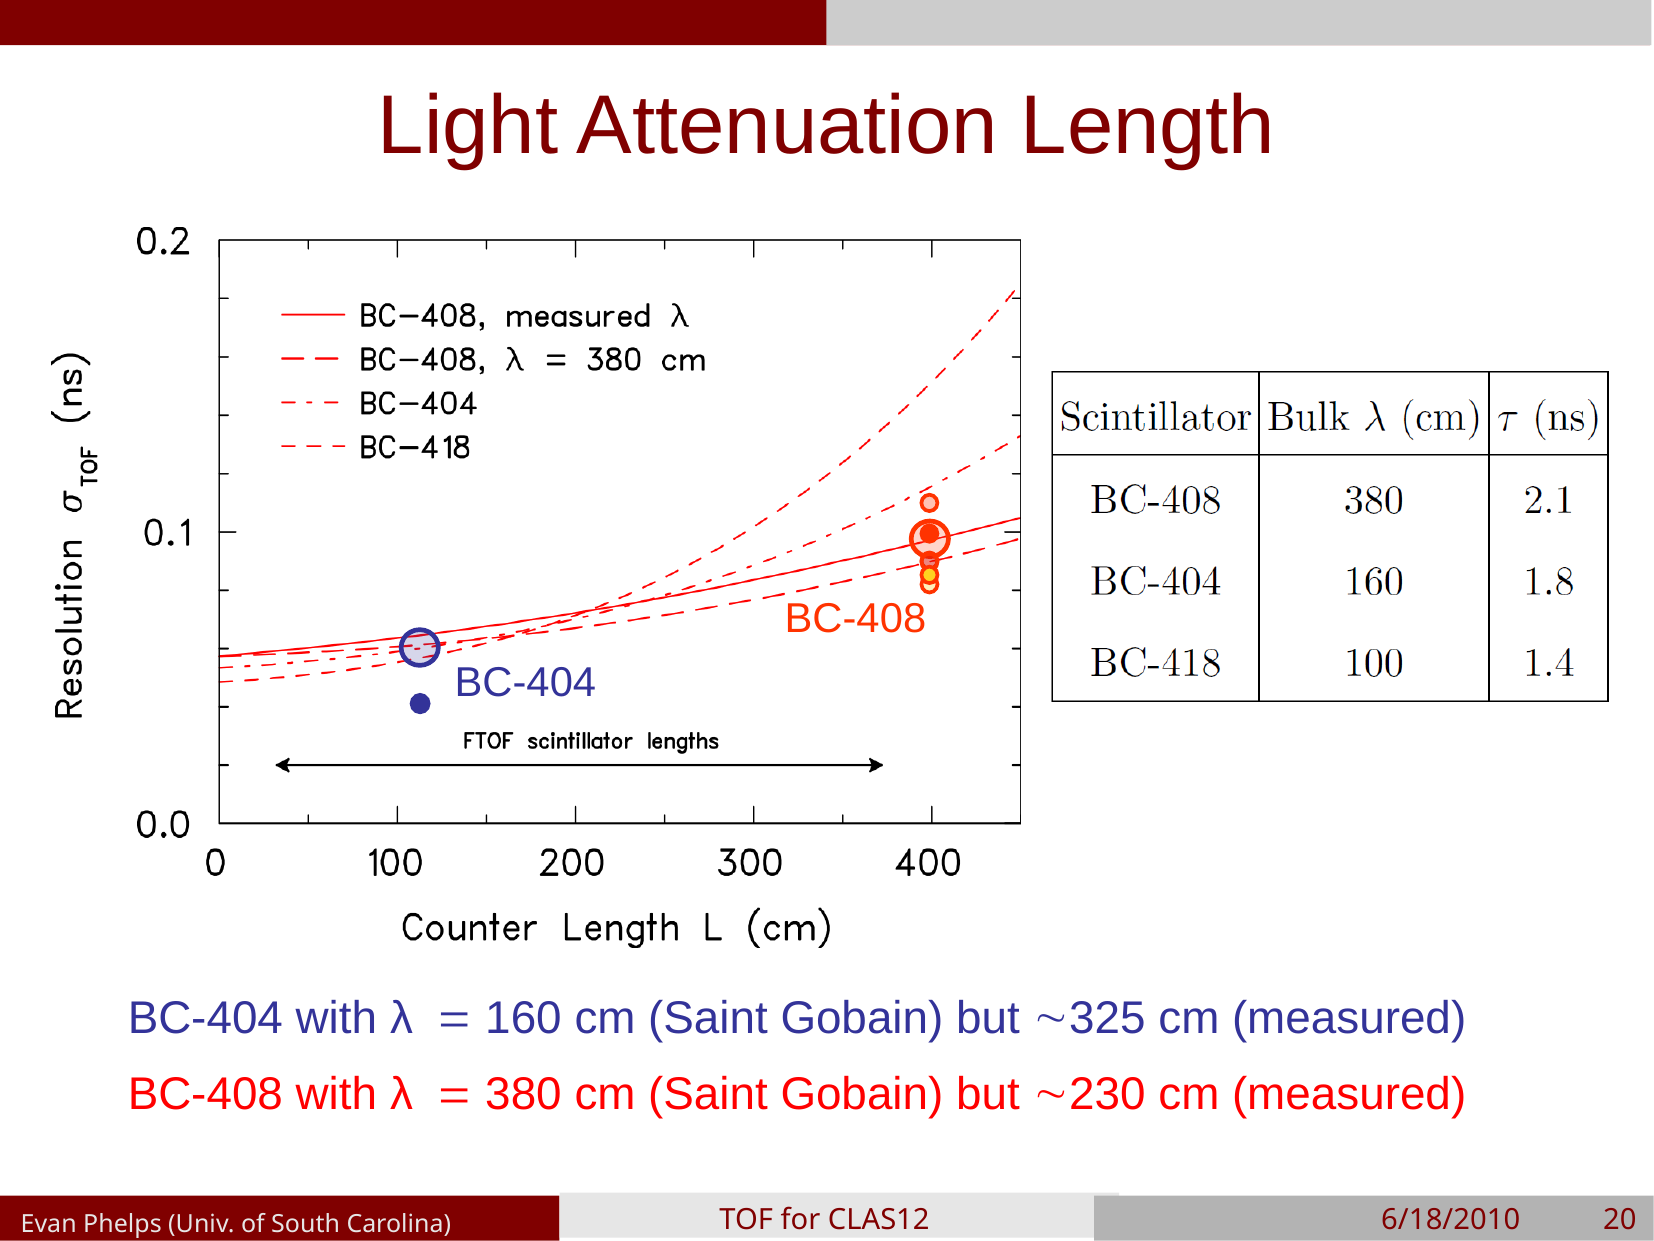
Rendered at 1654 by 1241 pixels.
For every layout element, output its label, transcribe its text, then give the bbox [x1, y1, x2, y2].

picture [1047, 368, 1611, 706]
text_box [921, 494, 938, 512]
text_box BC-404 [439, 646, 612, 713]
title Light Attenuation Length [82, 62, 1571, 187]
text_box [911, 520, 949, 593]
text_box [401, 629, 439, 666]
picture [51, 227, 1021, 948]
text_box BC-408 with λ 380 cm (Saint Gobain) but 230 cm (measured) [113, 1056, 1585, 1127]
text_box BC-404 with λ 160 cm (Saint Gobain) but 325 cm (measured) [113, 979, 1585, 1051]
text_box BC-408 [769, 583, 942, 649]
text_box [412, 695, 429, 712]
